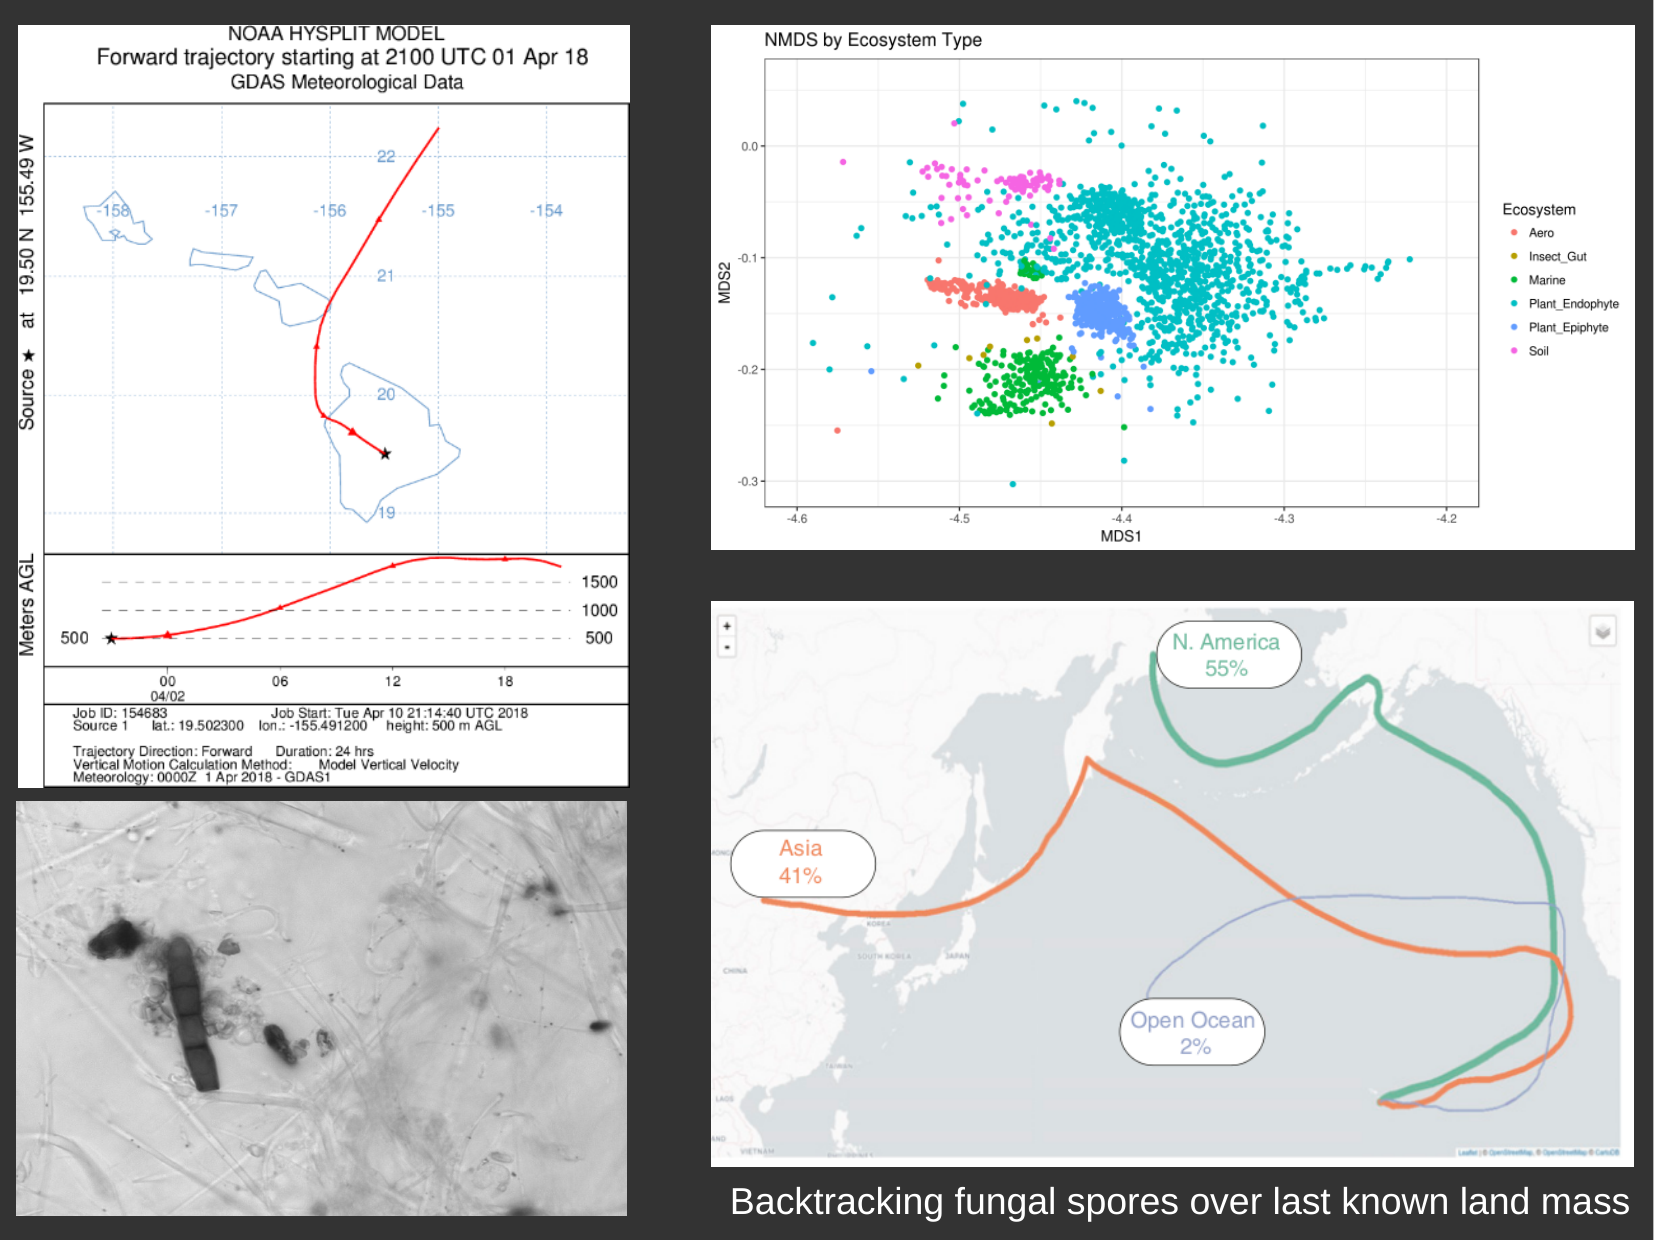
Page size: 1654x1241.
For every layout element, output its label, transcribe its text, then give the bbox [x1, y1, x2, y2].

picture [16, 801, 627, 1216]
picture [18, 25, 630, 788]
text_box Backtracking fungal spores over last known land mass [447, 1172, 1646, 1230]
picture [711, 601, 1634, 1167]
picture [711, 25, 1635, 550]
